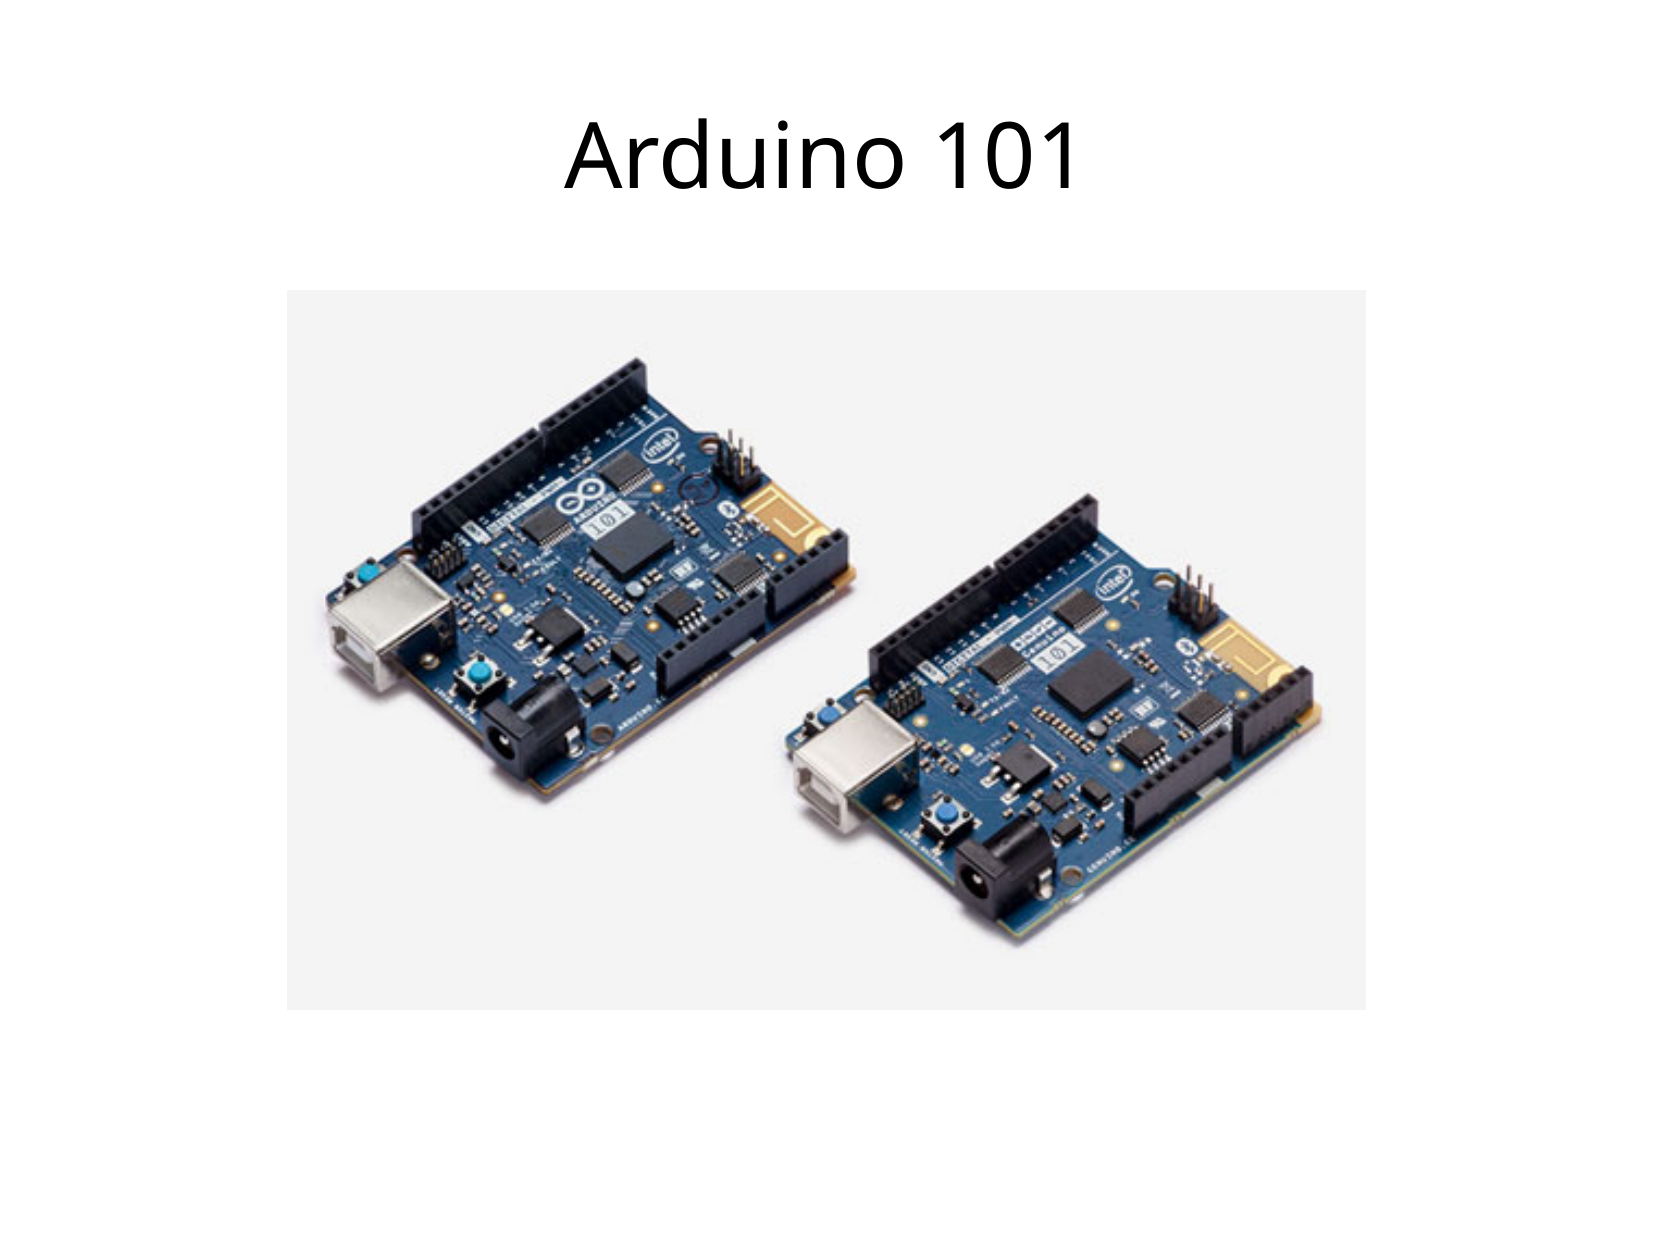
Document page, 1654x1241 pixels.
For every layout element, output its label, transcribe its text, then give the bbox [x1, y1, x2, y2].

picture [287, 290, 1366, 1010]
title Arduino 101 [82, 49, 1571, 257]
